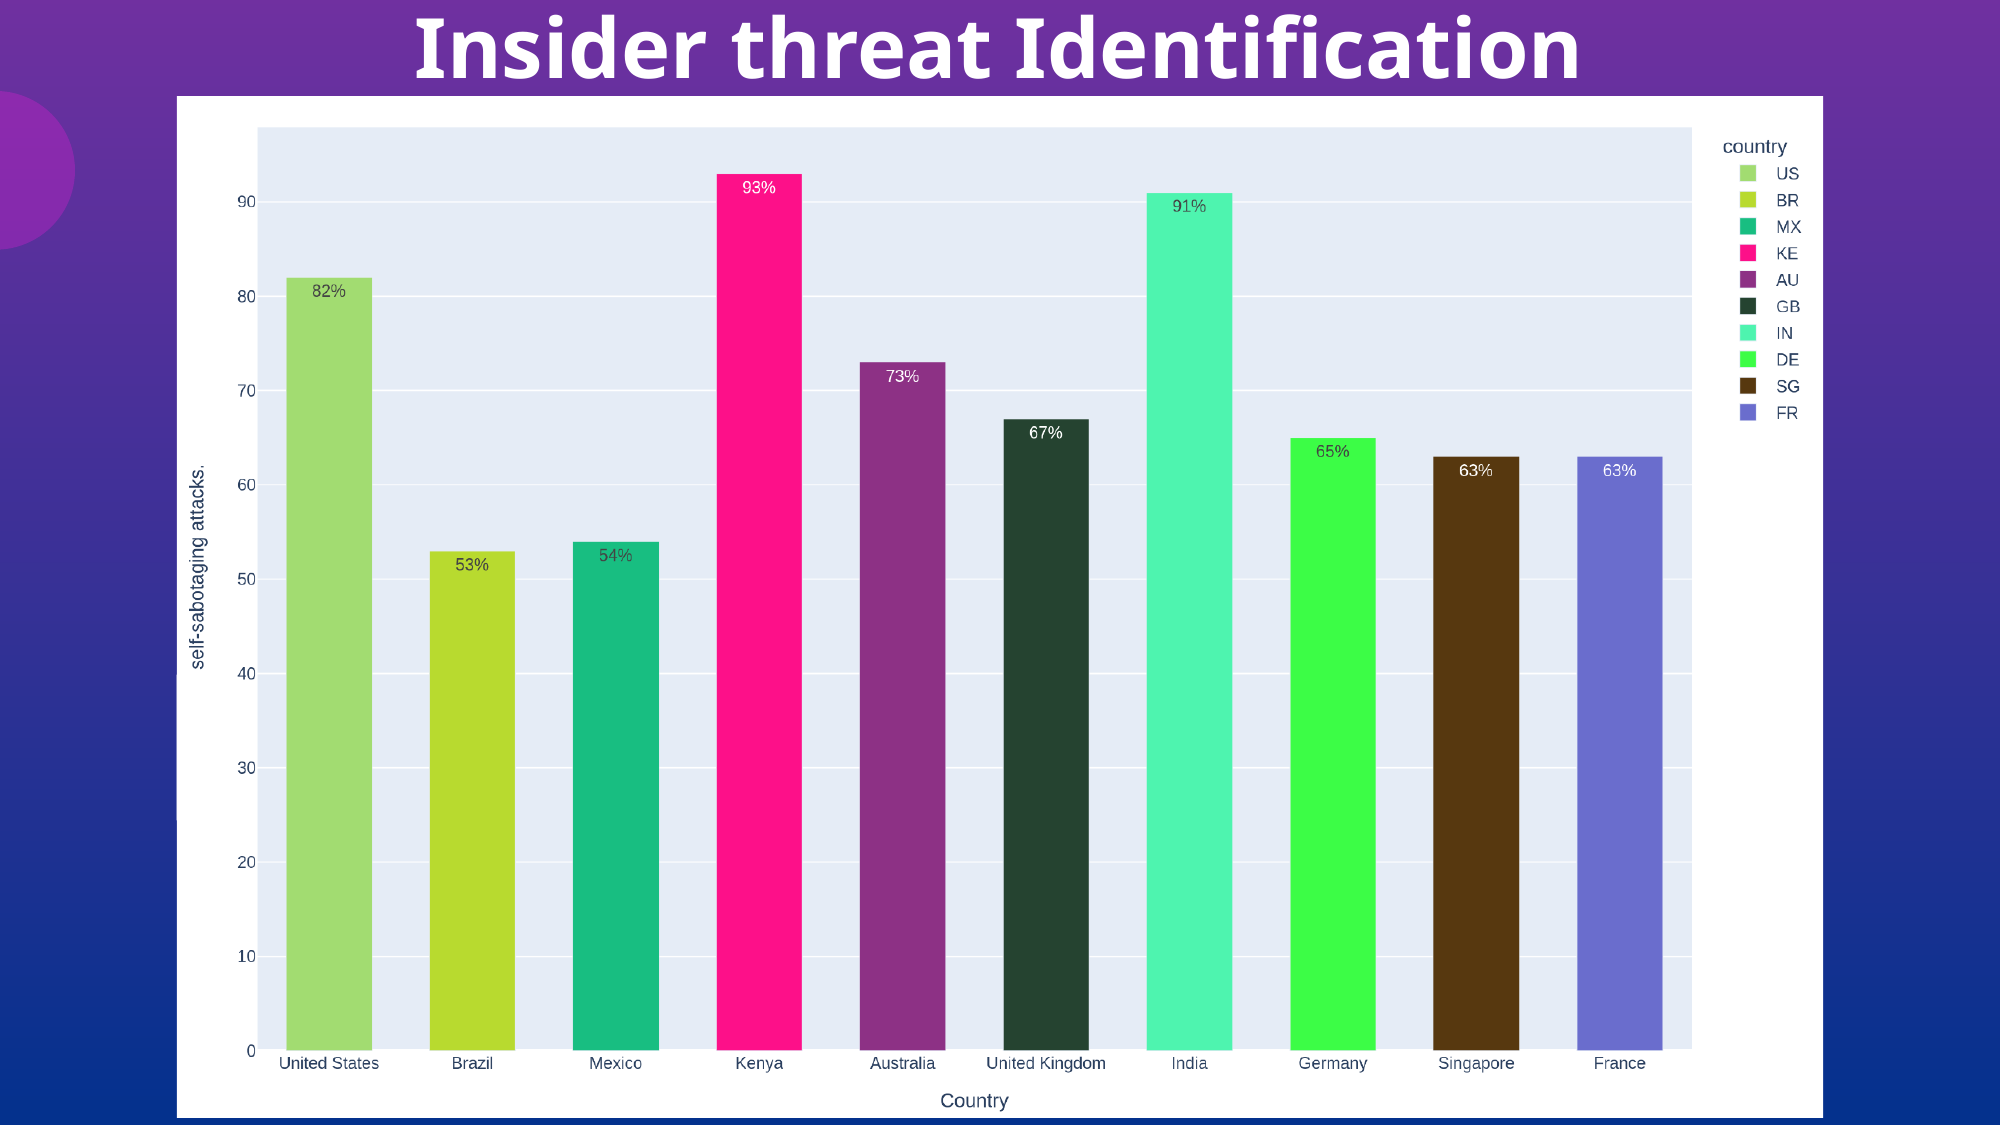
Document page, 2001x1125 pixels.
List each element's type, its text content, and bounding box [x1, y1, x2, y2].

list Insider threat Identification [135, 5, 1864, 97]
text_box [0, 0, 2000, 1125]
picture [176, 96, 1824, 1118]
